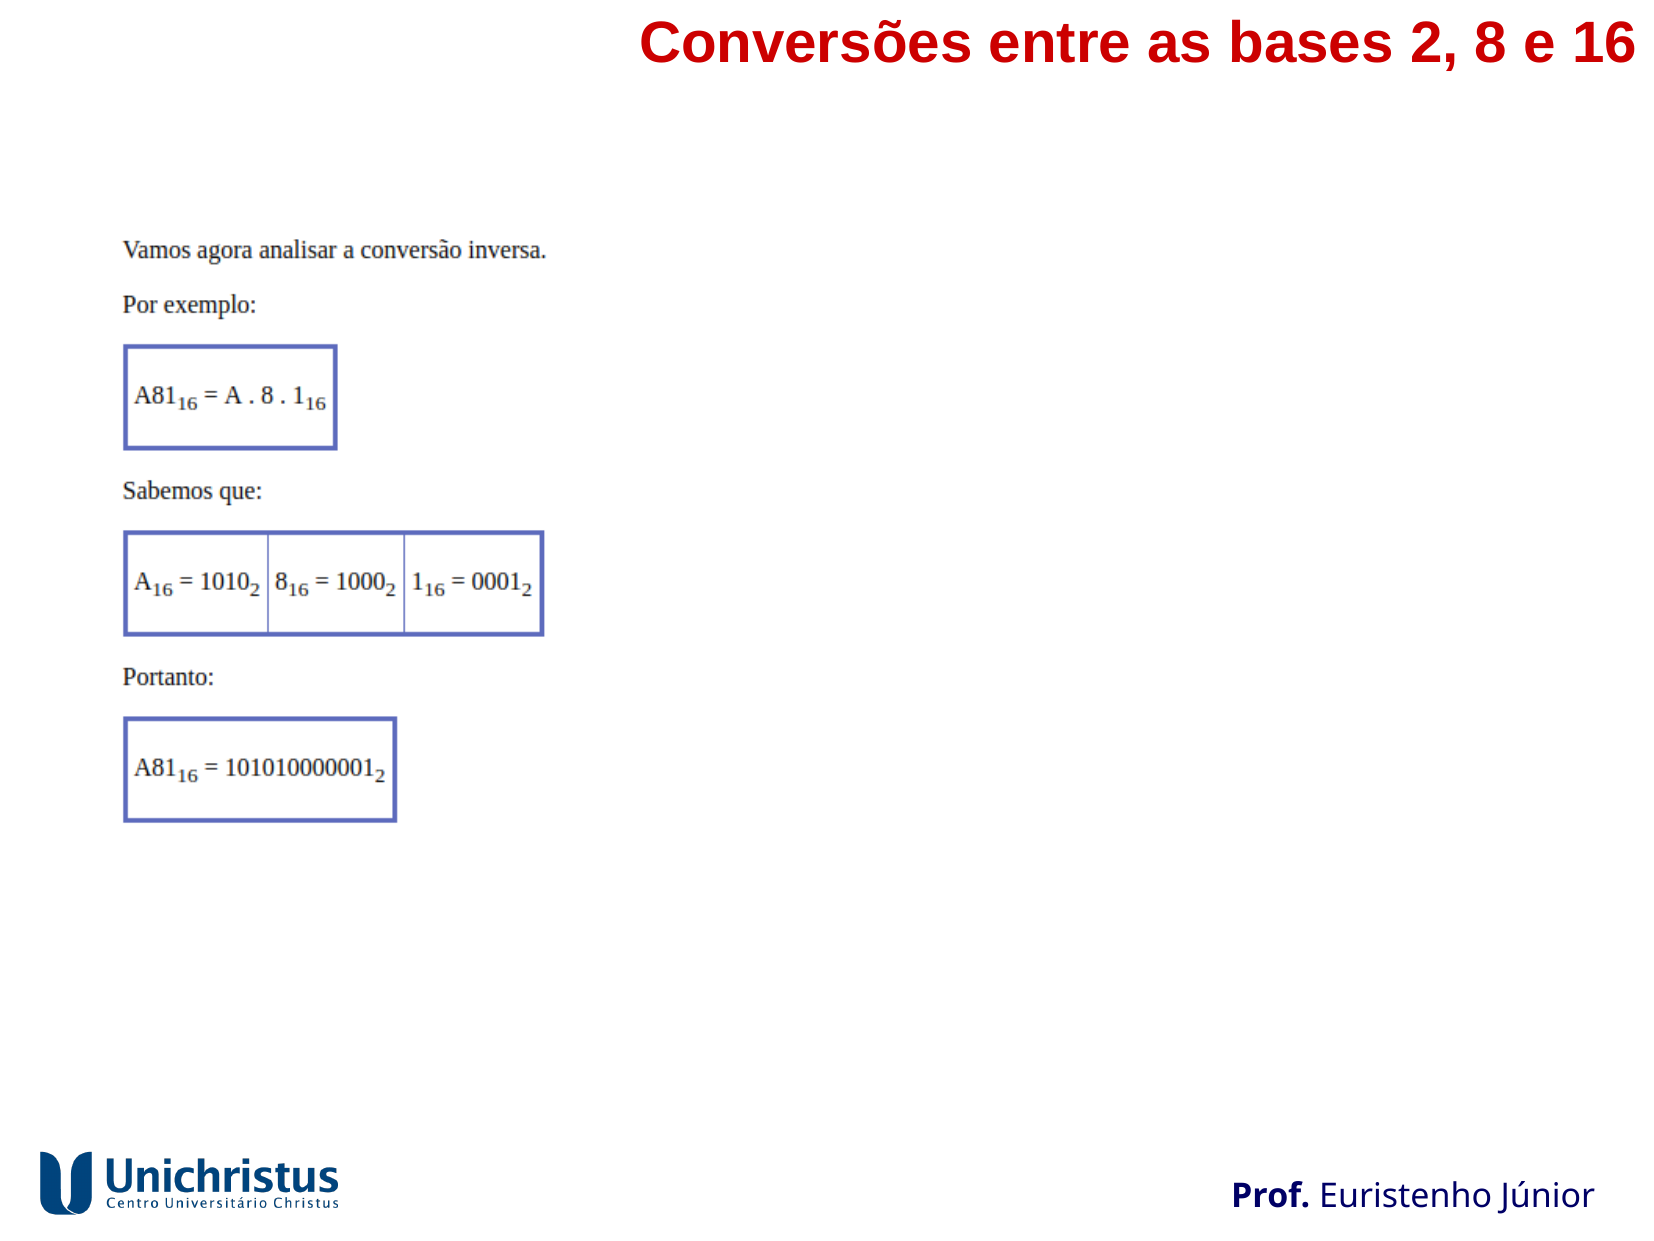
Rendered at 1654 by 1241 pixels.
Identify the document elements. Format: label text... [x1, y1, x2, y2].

picture [100, 224, 579, 834]
text_box Conversões entre as bases 2, 8 e 16 [624, 2, 1654, 83]
text_box Prof. Euristenho Júnior [1216, 1163, 1654, 1224]
picture [35, 1148, 343, 1217]
